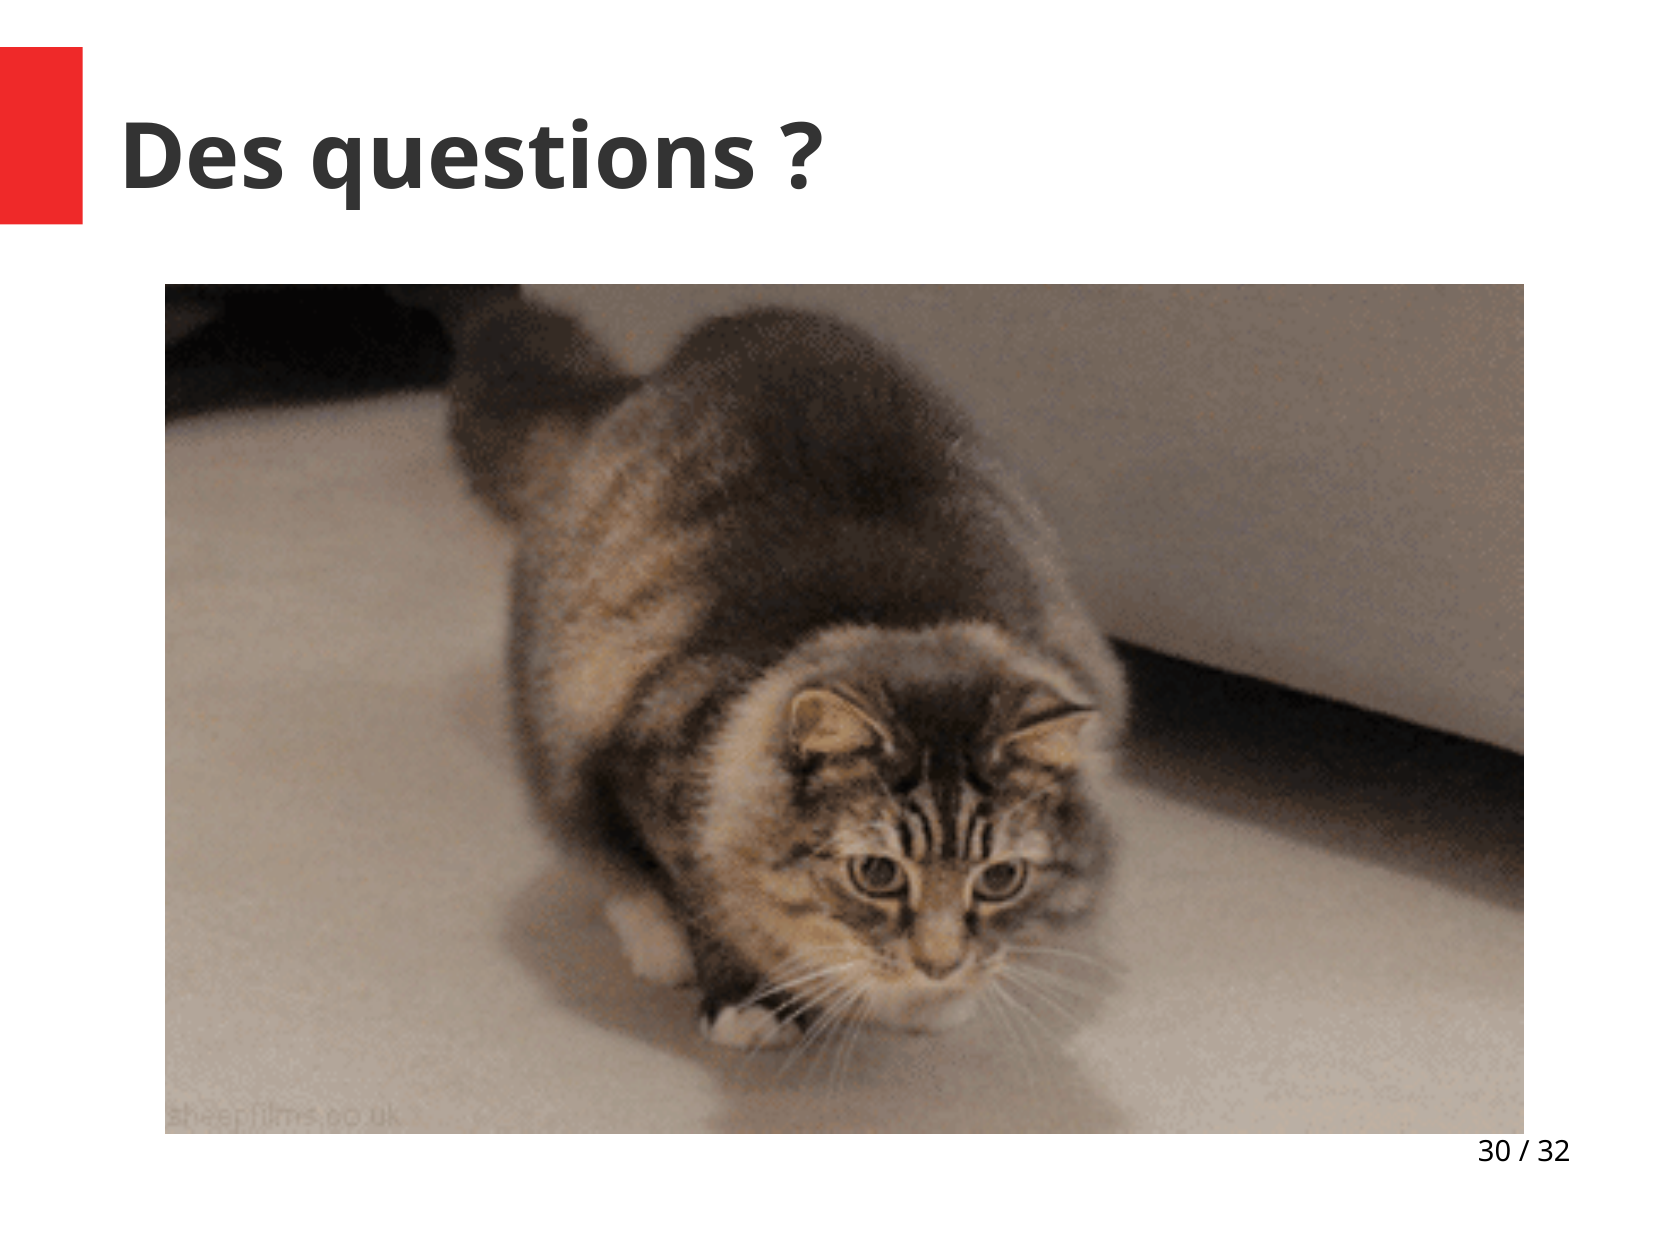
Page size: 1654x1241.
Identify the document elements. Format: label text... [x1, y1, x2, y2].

title Des questions ? [118, 49, 1571, 257]
picture [165, 284, 1524, 1134]
